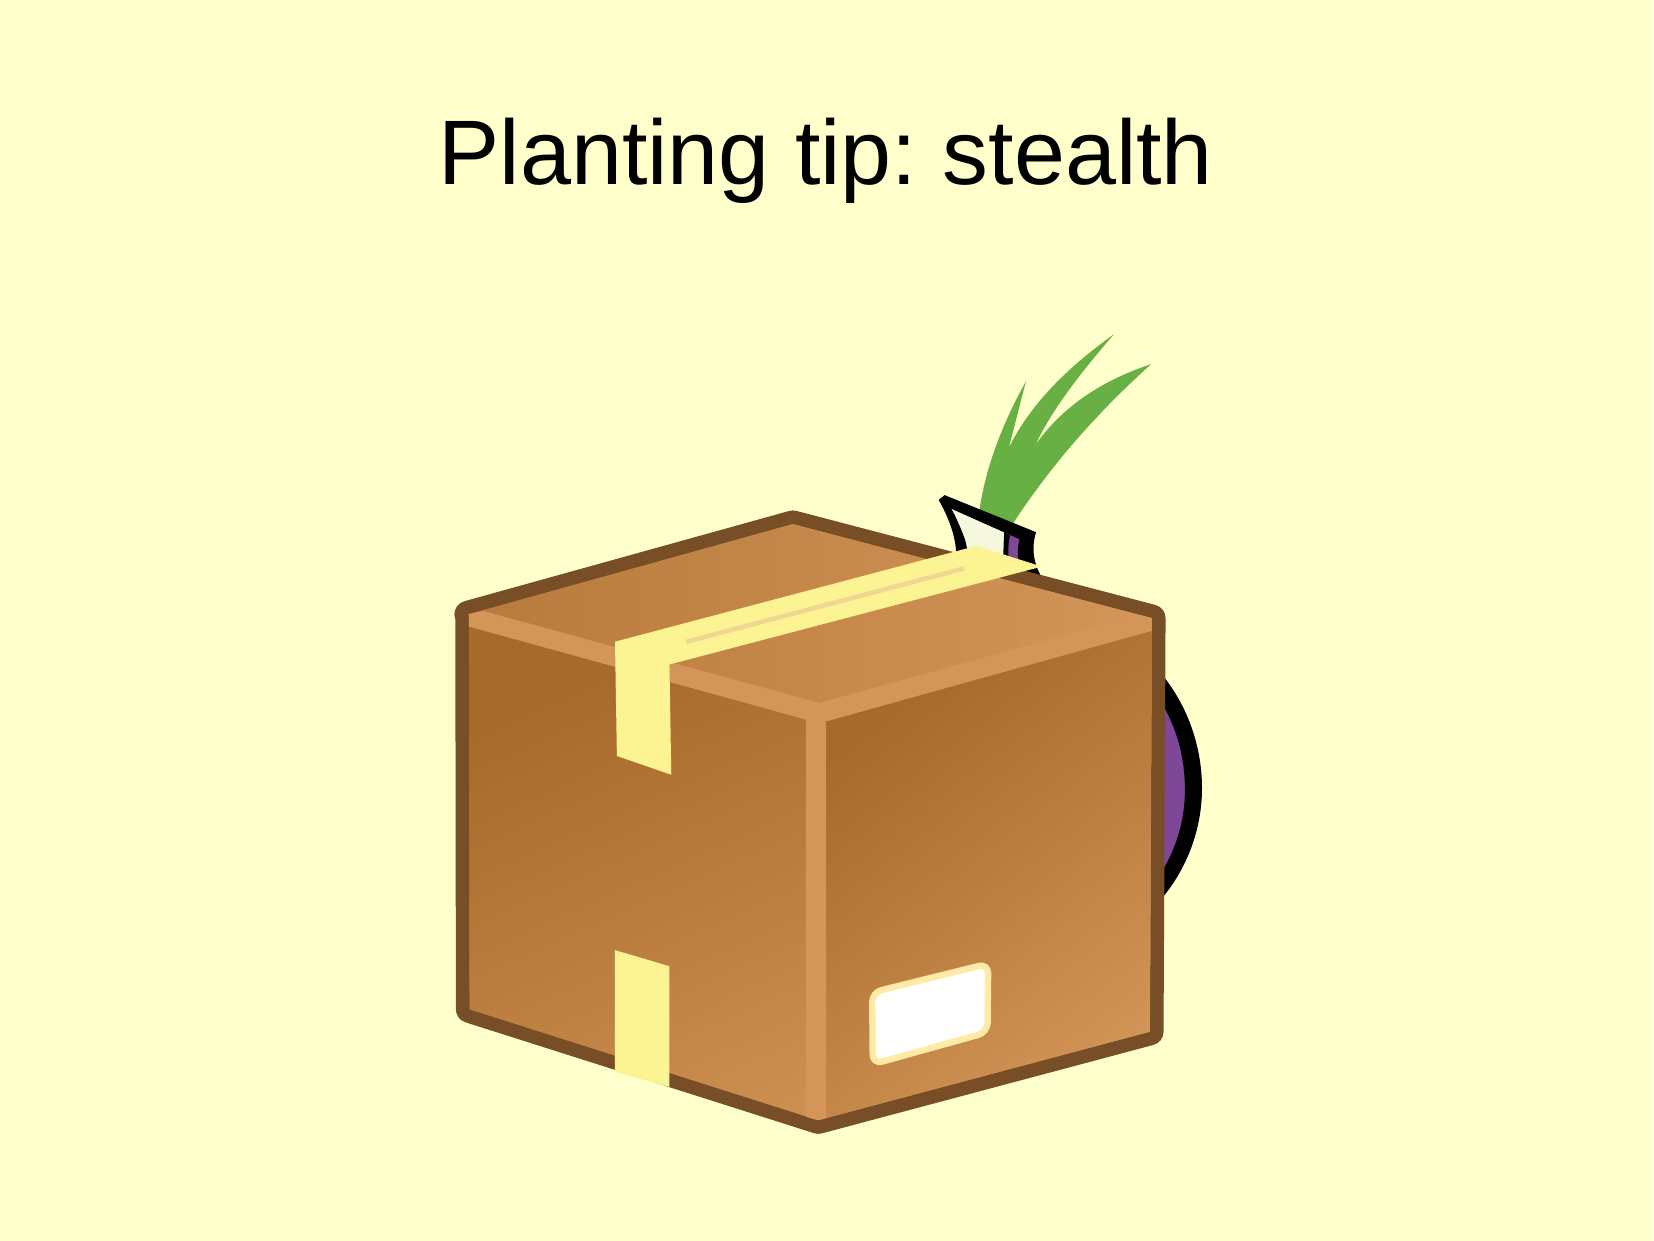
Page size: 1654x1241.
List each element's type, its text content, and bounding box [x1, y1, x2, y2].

title Planting tip: stealth [82, 49, 1571, 257]
picture [285, 334, 1285, 1201]
